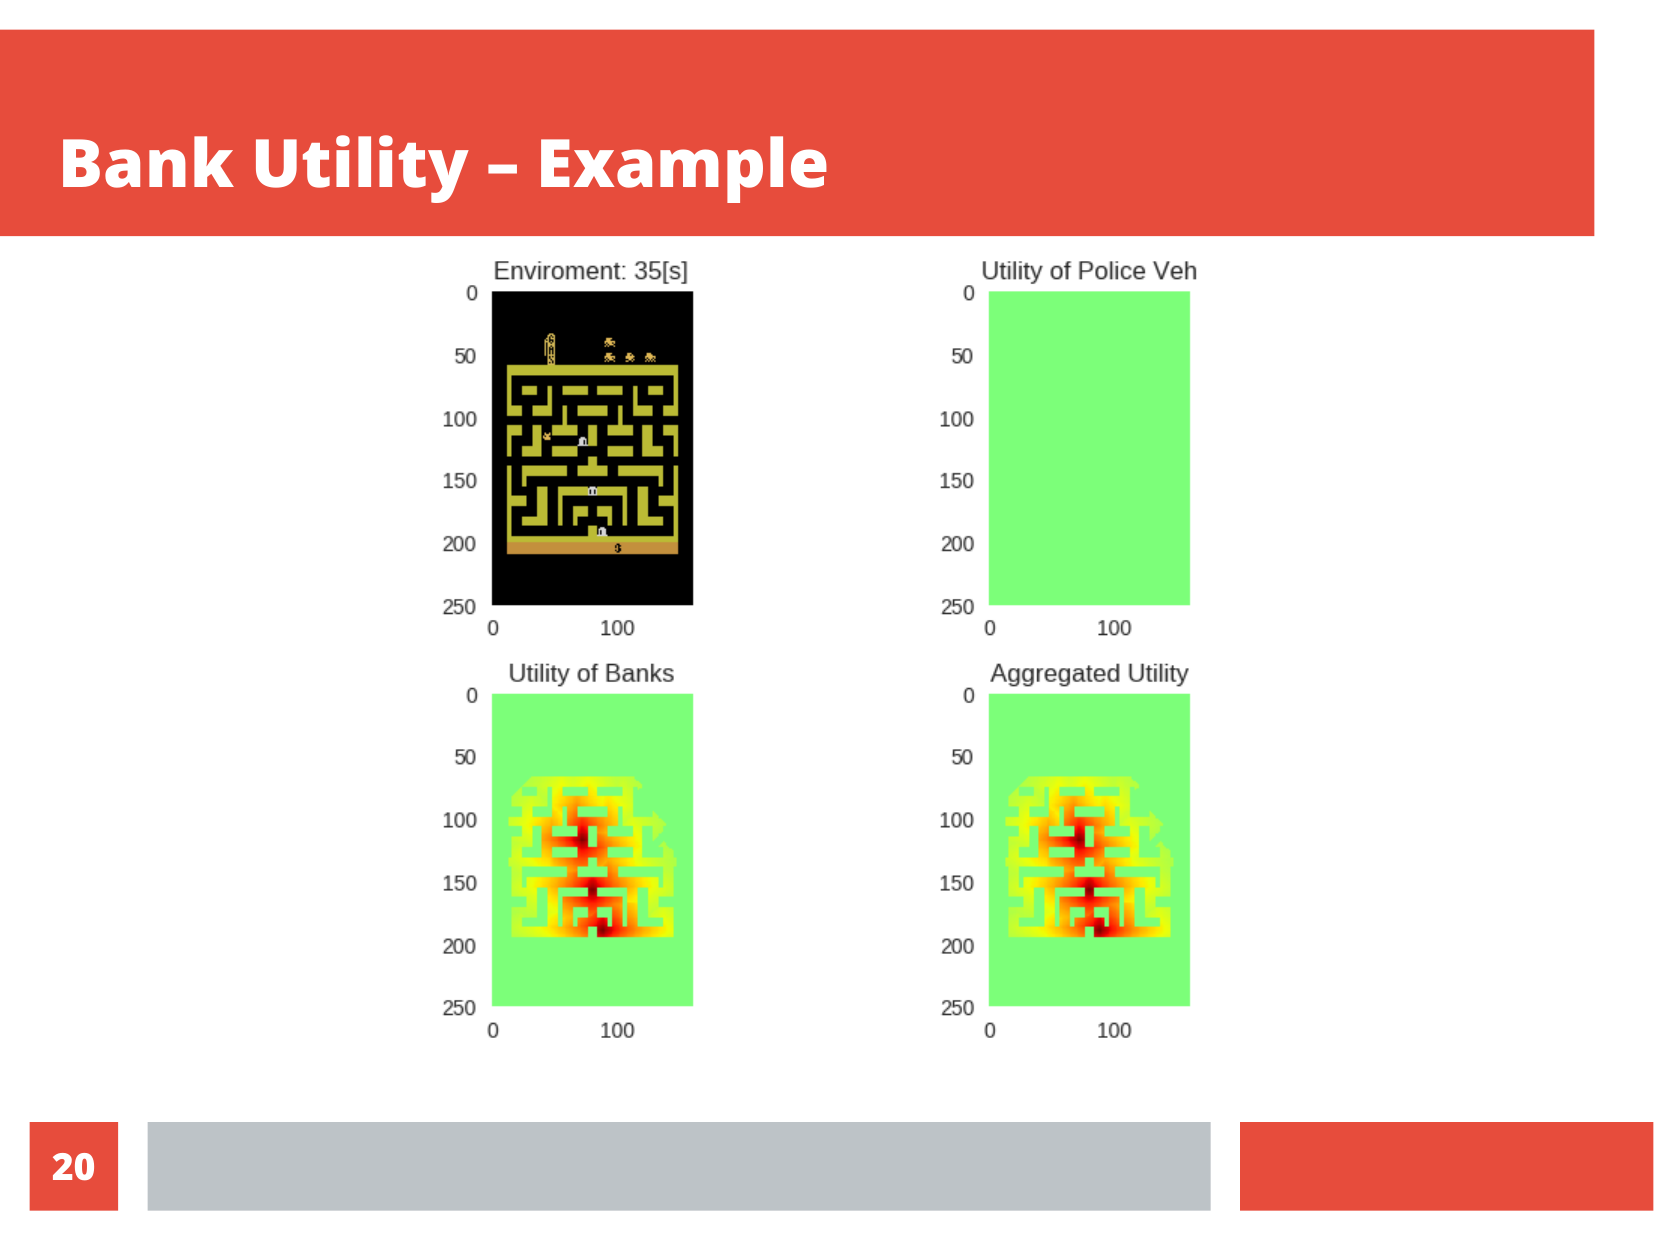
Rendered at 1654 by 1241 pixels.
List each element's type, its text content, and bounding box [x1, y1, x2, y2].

title Bank Utility – Example [59, 59, 1595, 207]
picture [240, 239, 1441, 1065]
